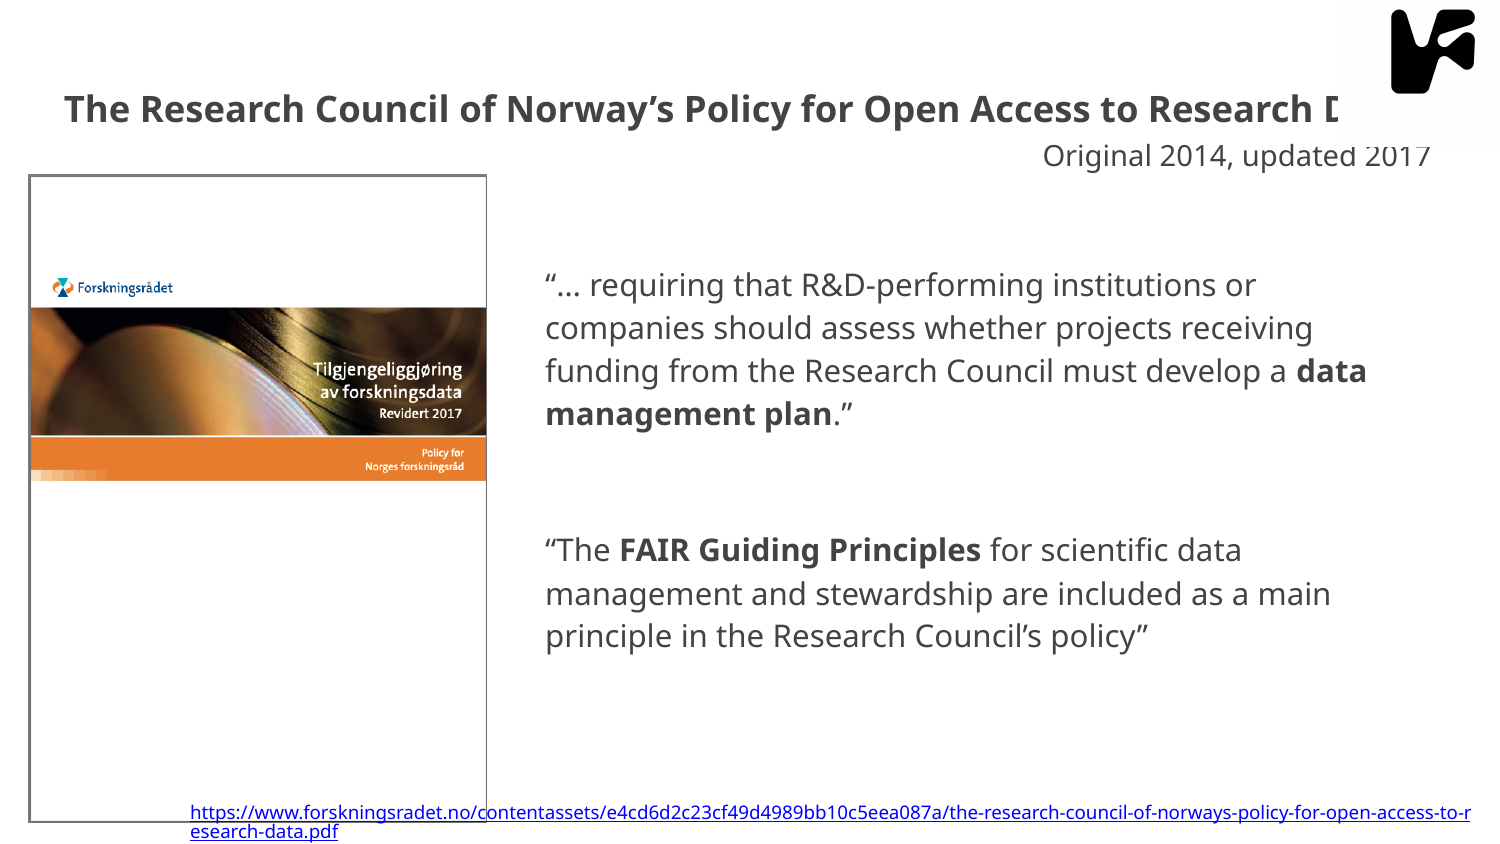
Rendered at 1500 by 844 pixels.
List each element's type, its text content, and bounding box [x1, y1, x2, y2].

picture [1338, 0, 1500, 147]
text_box The Research Council of Norway’s Policy for Open Access to Research Data [63, 56, 1414, 198]
text_box https://www.forskningsradet.no/contentassets/e4cd6d2c23cf49d4989bb10c5eea087a/the-research-council-of-norways-policy-for-open-access-to-research-data.pdf [179, 789, 1483, 835]
picture [28, 174, 487, 823]
text_box Original 2014, updated 2017 [1031, 131, 1500, 175]
text_box “… requiring that R&D-performing institutions or companies should assess whether projects receiving funding from the Research Council must develop a data management plan.” “The FAIR Guiding Principles for scientific data management and stewardship are included as a main principle in the Research Council’s policy” [545, 197, 1425, 687]
